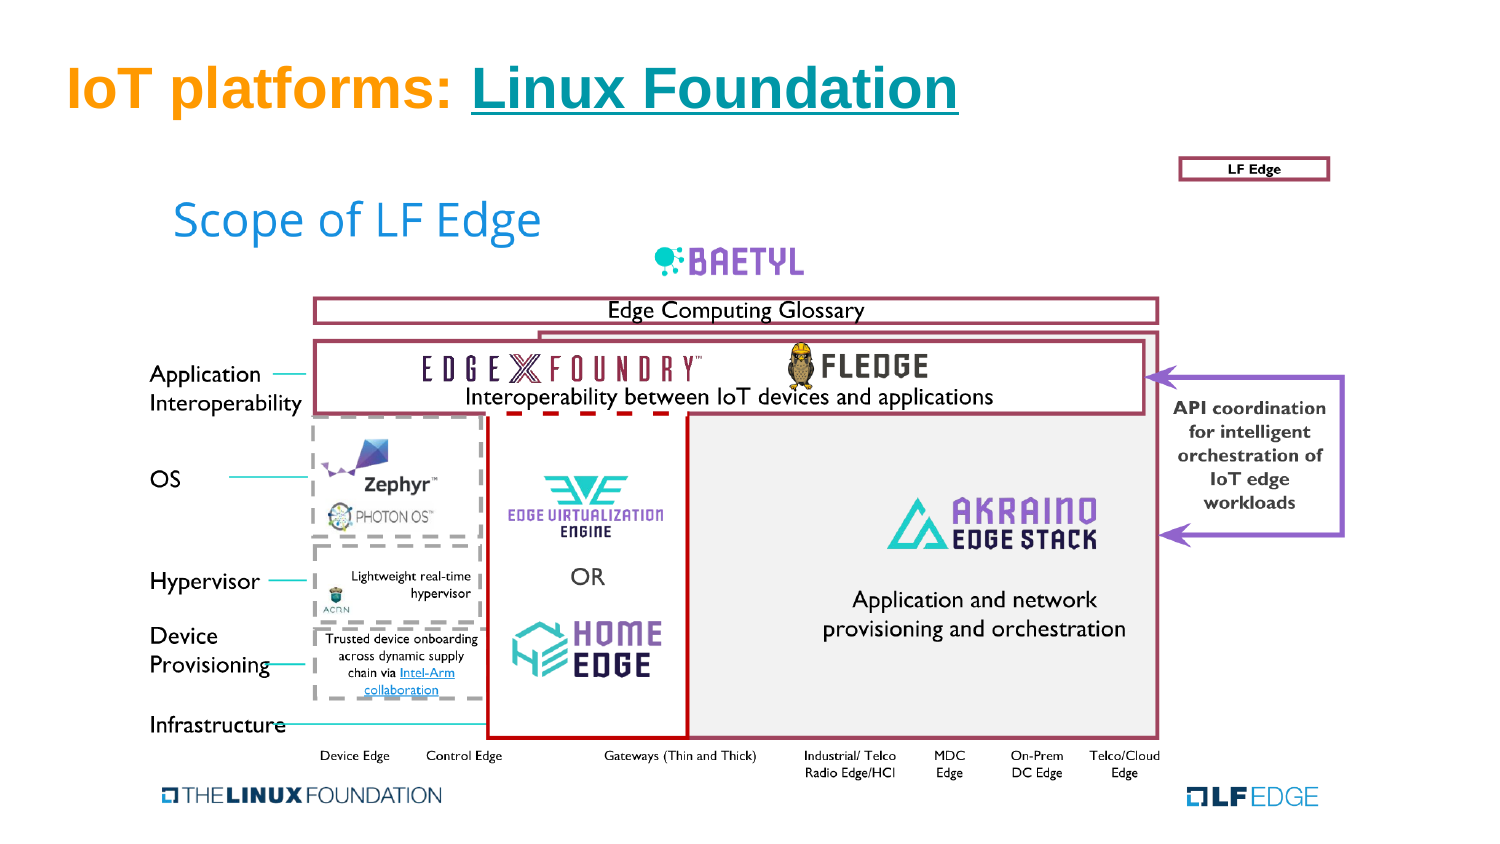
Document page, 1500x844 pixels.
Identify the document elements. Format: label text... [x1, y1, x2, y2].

title IoT platforms: Linux Foundation [51, 35, 1449, 130]
picture [149, 148, 1351, 813]
